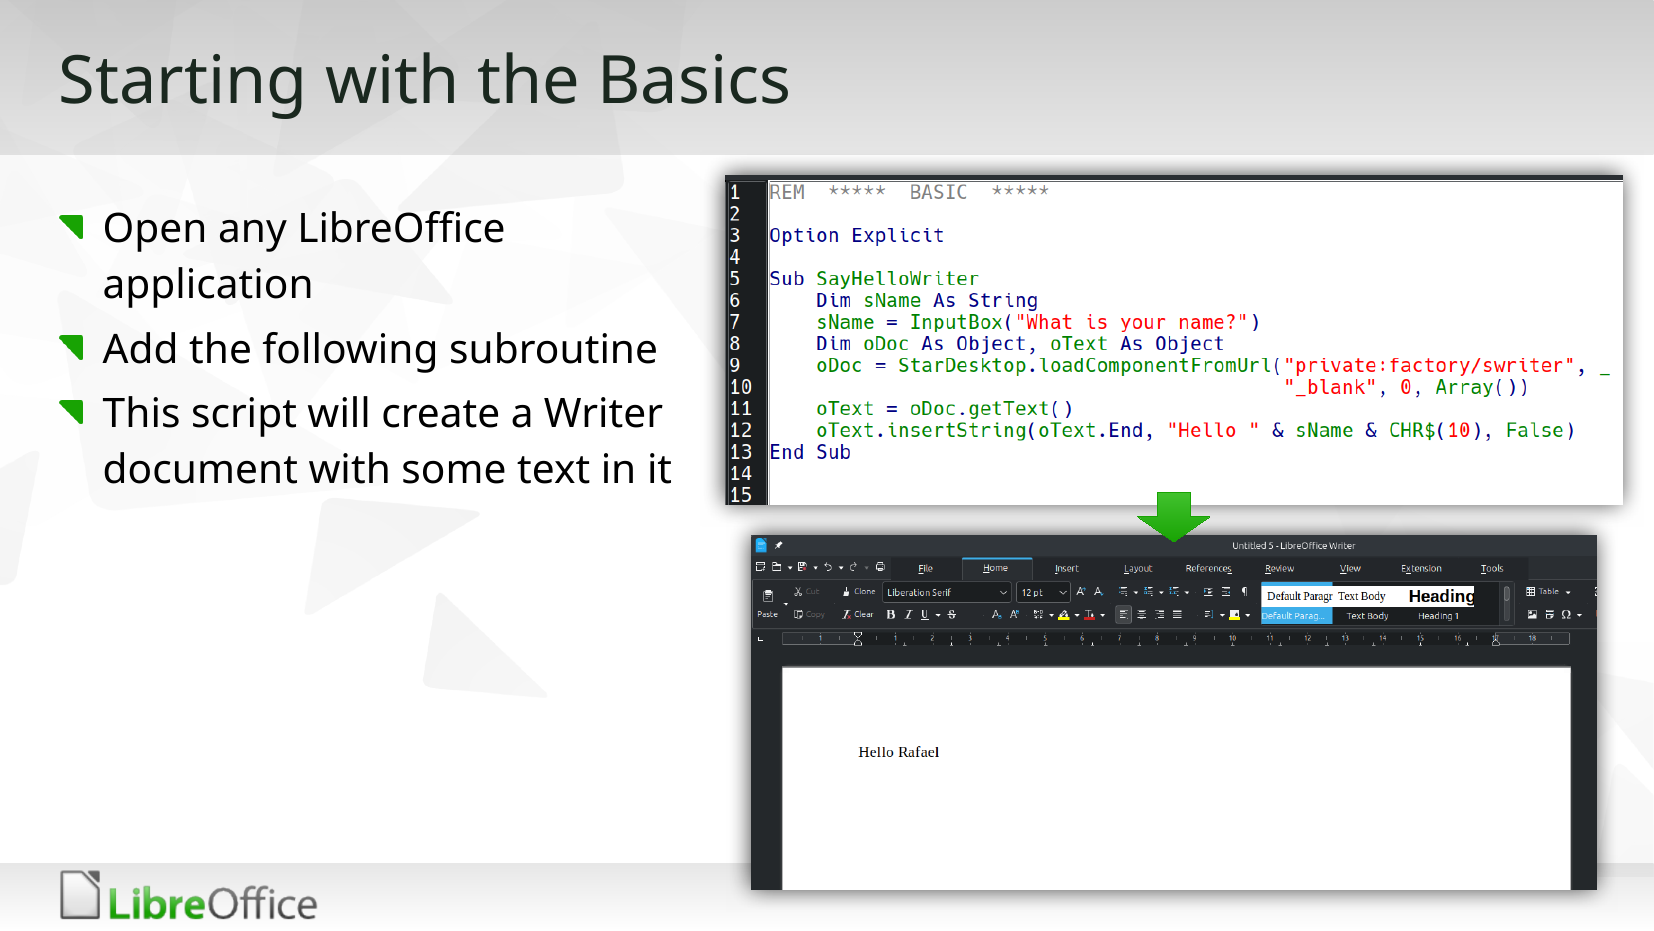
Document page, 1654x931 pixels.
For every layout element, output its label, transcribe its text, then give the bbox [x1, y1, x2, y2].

picture [41, 851, 337, 931]
picture [0, 0, 1654, 890]
text_box [1137, 492, 1210, 542]
list Open any LibreOffice application Add the following subroutine This script will create a Writer document with some text in it [59, 199, 712, 739]
title Starting with the Basics [59, 22, 1595, 133]
